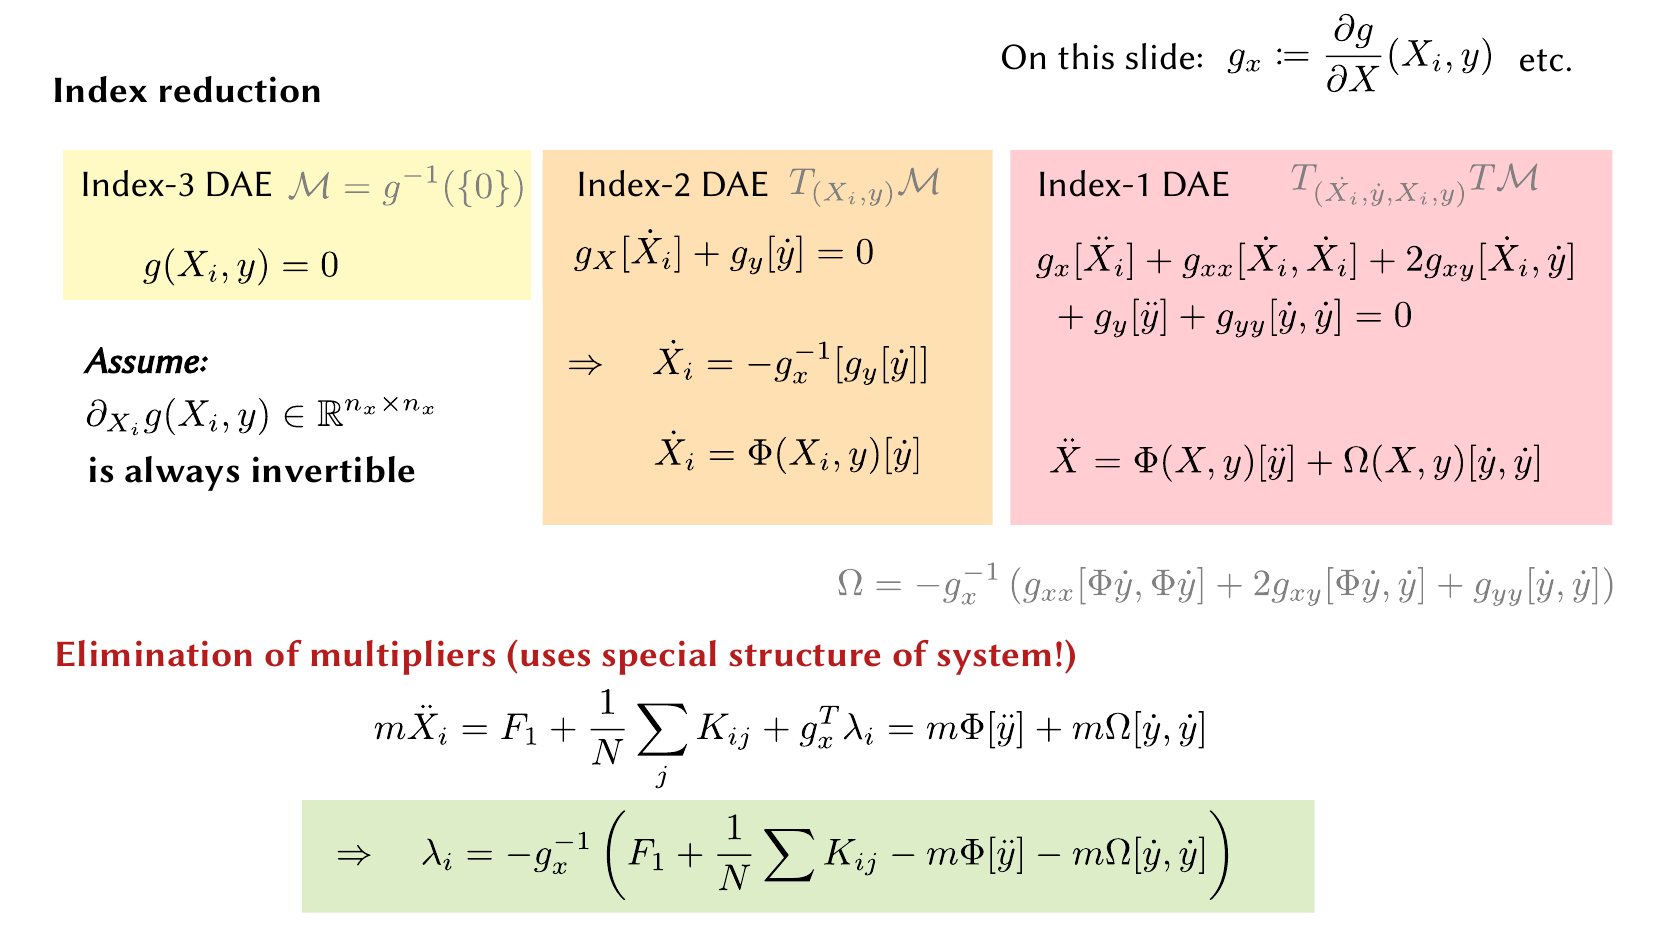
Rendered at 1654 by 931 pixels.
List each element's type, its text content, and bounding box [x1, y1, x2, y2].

text_box [1389, 37, 1399, 76]
text_box [1572, 578, 1590, 603]
text_box [143, 409, 162, 434]
text_box [403, 399, 420, 411]
text_box [1088, 569, 1112, 596]
text_box [1246, 59, 1261, 72]
text_box [383, 397, 398, 411]
text_box [819, 705, 839, 724]
text_box Index-1 DAE [1022, 155, 1246, 214]
text_box [1164, 735, 1170, 747]
text_box [1473, 578, 1491, 603]
text_box [1417, 567, 1423, 605]
text_box [178, 400, 209, 426]
text_box [1016, 711, 1022, 749]
text_box [86, 399, 107, 427]
text_box [987, 562, 998, 580]
text_box [601, 688, 614, 714]
text_box [843, 713, 863, 740]
text_box [1437, 573, 1463, 599]
text_box [1398, 578, 1416, 603]
text_box [1492, 589, 1506, 607]
text_box [1536, 578, 1554, 603]
text_box [926, 722, 958, 740]
text_box [1179, 722, 1197, 747]
text_box [223, 421, 229, 433]
text_box [1355, 23, 1373, 49]
text_box [1217, 573, 1243, 599]
text_box [302, 800, 1315, 913]
text_box [284, 405, 304, 428]
text_box [131, 426, 139, 436]
text_box [655, 771, 666, 789]
text_box [696, 713, 729, 739]
text_box [1142, 722, 1161, 747]
text_box [1072, 722, 1104, 740]
text_box [1482, 37, 1491, 76]
text_box [374, 722, 406, 740]
text_box [864, 733, 873, 745]
text_box [1508, 589, 1522, 607]
text_box [591, 739, 624, 765]
text_box [501, 713, 528, 739]
text_box [1080, 567, 1086, 605]
text_box [1384, 591, 1389, 603]
text_box [542, 149, 993, 525]
text_box [1529, 567, 1535, 605]
text_box [106, 413, 130, 432]
text_box [1327, 64, 1347, 93]
text_box [1336, 569, 1360, 596]
text_box [961, 592, 976, 605]
text_box [1432, 59, 1441, 72]
text_box Index reduction [37, 61, 338, 120]
text_box [407, 713, 439, 739]
text_box [1011, 567, 1021, 605]
text_box [209, 419, 218, 432]
text_box [1328, 567, 1334, 605]
text_box [526, 727, 537, 745]
text_box [763, 717, 789, 743]
text_box [63, 149, 531, 300]
text_box [960, 713, 984, 739]
text_box [1461, 49, 1479, 74]
text_box [1592, 567, 1598, 605]
text_box [1362, 578, 1380, 603]
text_box [1151, 569, 1175, 596]
text_box [438, 733, 447, 745]
text_box [1023, 578, 1041, 603]
text_box [799, 722, 817, 747]
text_box [1227, 49, 1245, 74]
text_box [364, 406, 376, 415]
text_box [997, 722, 1015, 747]
text_box [943, 578, 961, 603]
text_box [1447, 61, 1452, 73]
text_box [1271, 578, 1289, 603]
text_box [1114, 578, 1132, 603]
text_box [1041, 589, 1056, 601]
text_box [1254, 570, 1270, 596]
text_box [317, 400, 344, 426]
text_box [1197, 567, 1203, 605]
text_box [1136, 591, 1141, 603]
text_box [550, 717, 576, 743]
text_box [238, 409, 256, 434]
text_box [258, 397, 268, 436]
text_box Index-3 DAE [65, 155, 289, 213]
text_box [1558, 591, 1563, 603]
text_box [737, 733, 749, 750]
text_box [728, 733, 737, 745]
text_box On this slide: [985, 28, 1219, 87]
text_box [1106, 712, 1130, 739]
text_box [1334, 13, 1355, 42]
text_box [422, 406, 434, 415]
text_box [166, 397, 175, 436]
text_box [1177, 578, 1196, 603]
text_box [1348, 65, 1380, 92]
text_box [1401, 40, 1433, 66]
text_box [637, 703, 688, 756]
text_box [990, 711, 996, 749]
text_box Elimination of multipliers (uses special structure of system!) [39, 625, 1276, 726]
text_box [838, 568, 863, 596]
text_box [1036, 717, 1062, 743]
text_box [345, 399, 362, 411]
text_box [1135, 711, 1142, 749]
text_box [818, 736, 833, 749]
text_box Assume: [69, 331, 241, 390]
text_box etc. [1504, 30, 1588, 89]
text_box [1603, 567, 1613, 605]
text_box [1058, 589, 1073, 601]
text_box [1010, 149, 1613, 525]
text_box Index-2 DAE [561, 155, 784, 214]
text_box [1307, 589, 1321, 607]
text_box [1198, 711, 1204, 749]
text_box is always invertible [72, 441, 431, 499]
text_box [1290, 589, 1305, 601]
